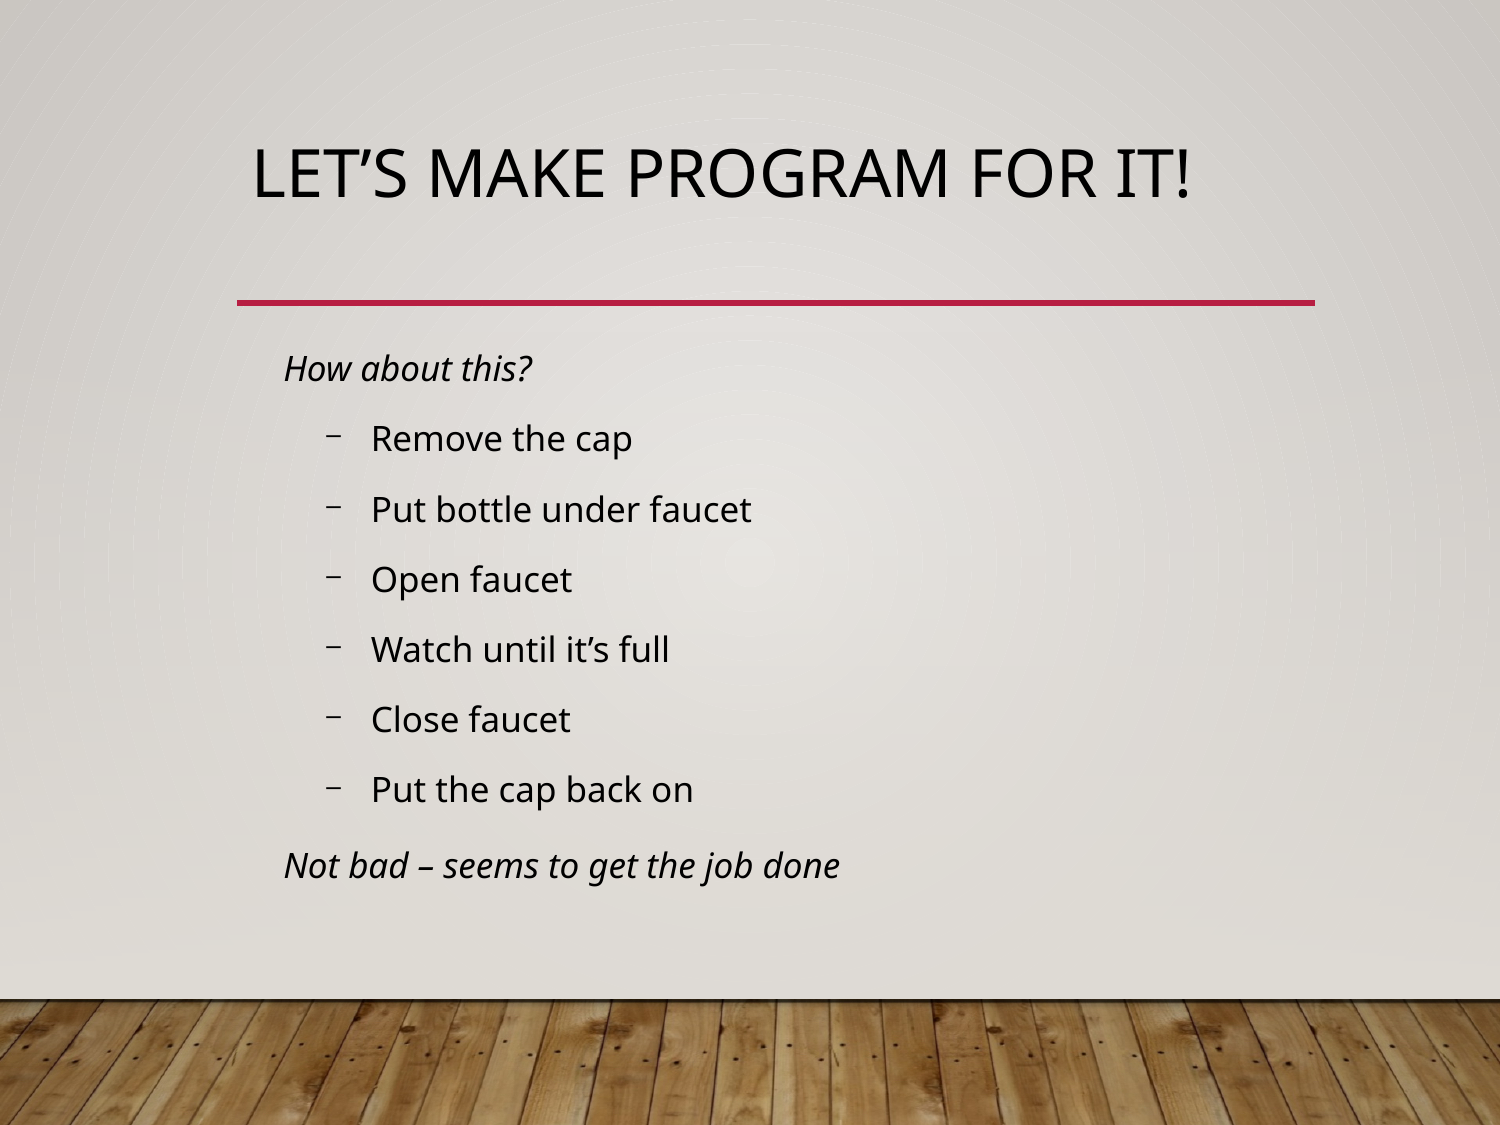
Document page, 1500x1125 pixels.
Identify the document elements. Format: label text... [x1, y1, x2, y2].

list How about this? Remove the cap Put bottle under faucet Open faucet Watch until it’s full Close faucet Put the cap back on Not bad – seems to get the job done [236, 330, 1315, 897]
title Let’s make program for it! [236, 131, 1315, 305]
picture [0, 999, 1500, 1125]
